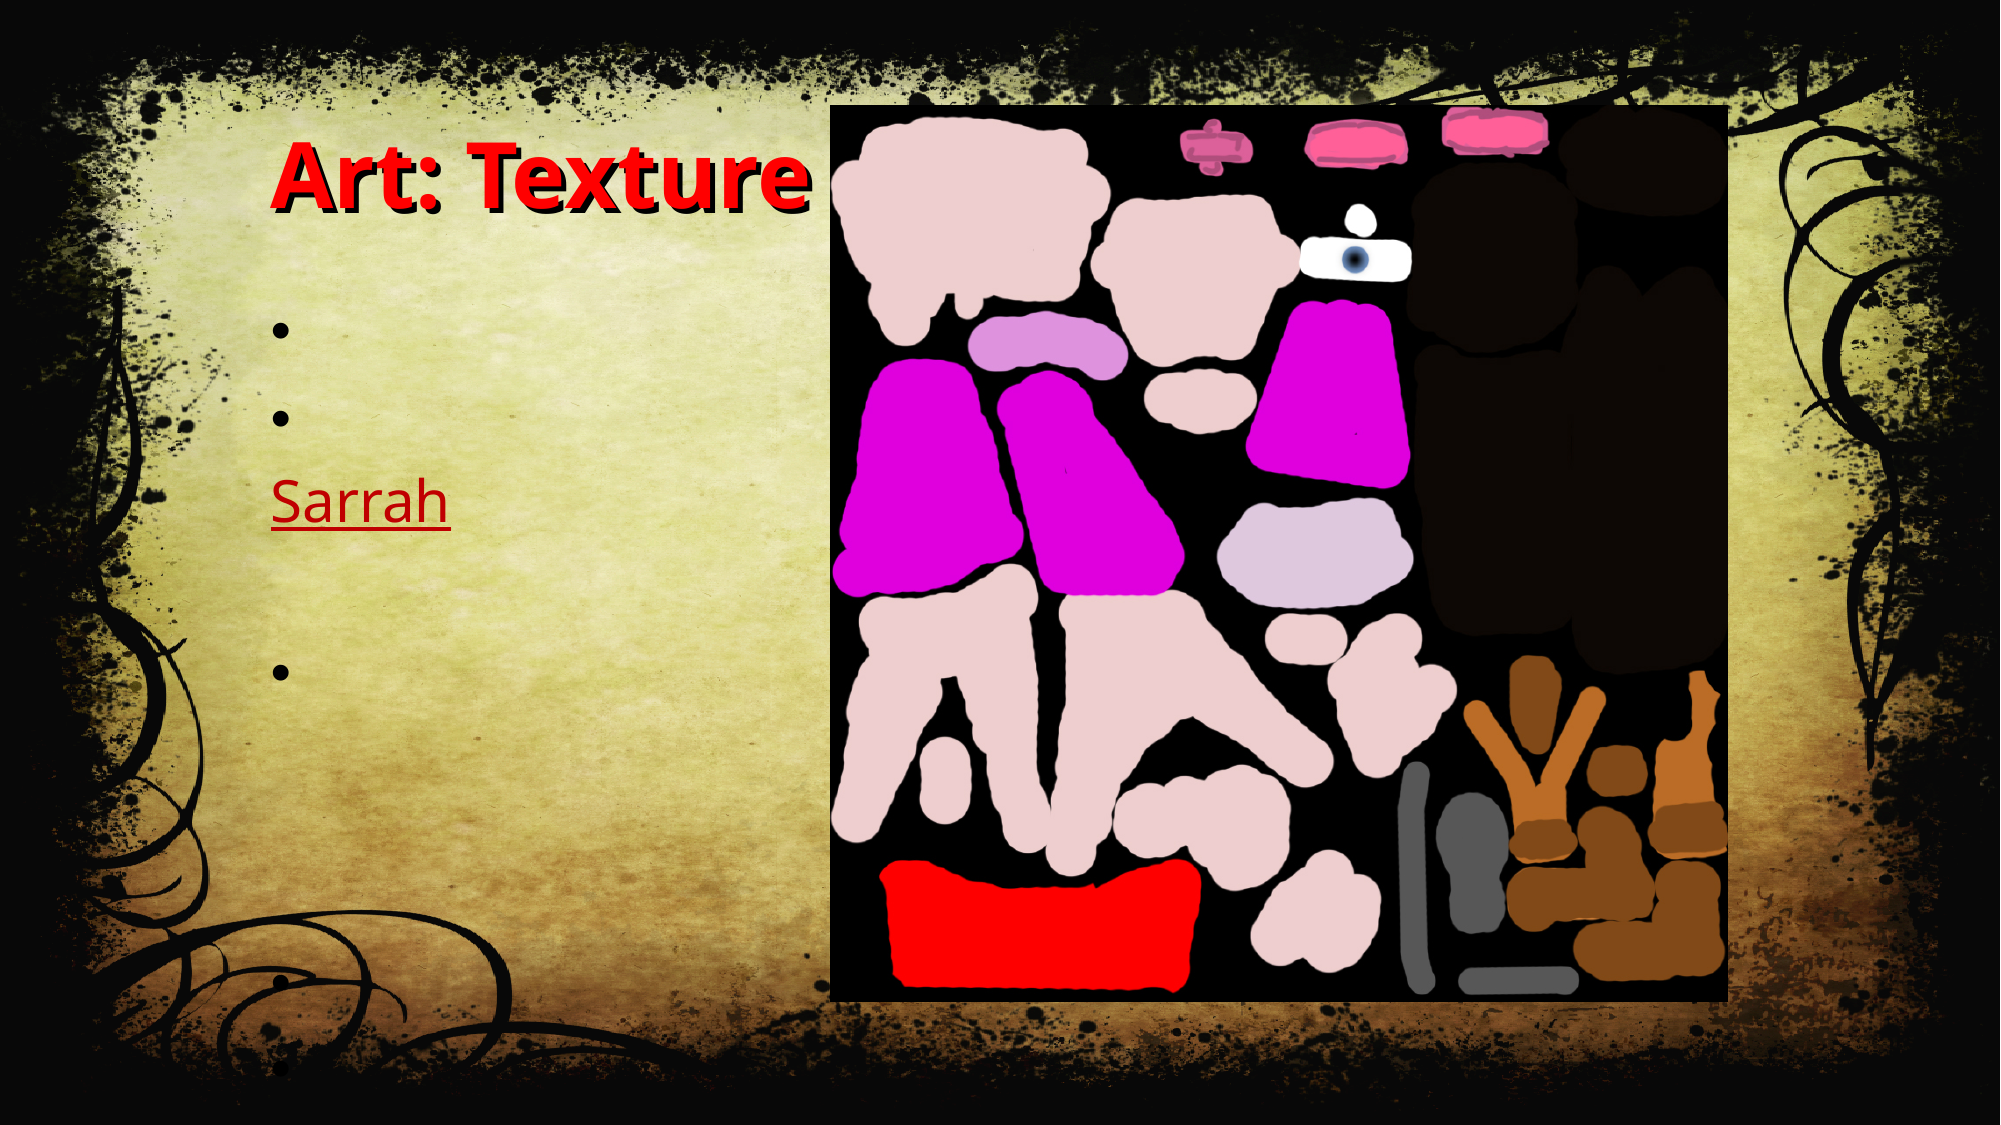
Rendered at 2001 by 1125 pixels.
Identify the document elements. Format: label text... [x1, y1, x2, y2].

title Art: Texture [255, 70, 1981, 288]
list Sarrah [255, 288, 1981, 1002]
picture [830, 105, 1728, 288]
